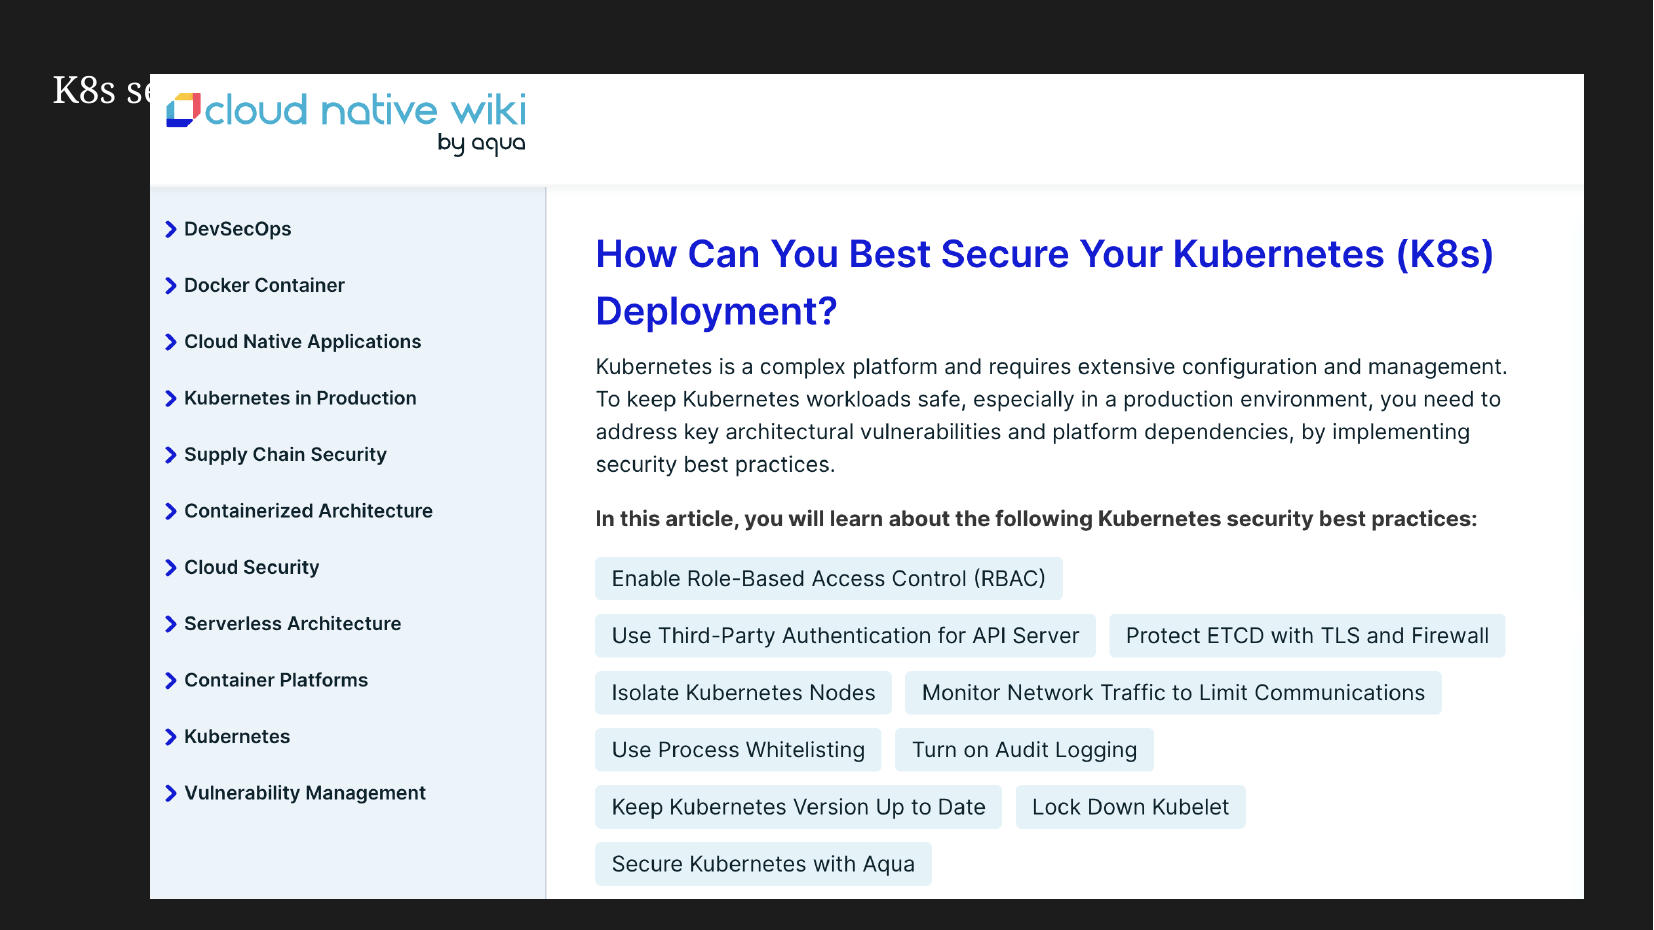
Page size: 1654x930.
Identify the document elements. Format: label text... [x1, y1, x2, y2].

text_box K8s sec [37, 56, 433, 113]
picture [150, 74, 1584, 899]
